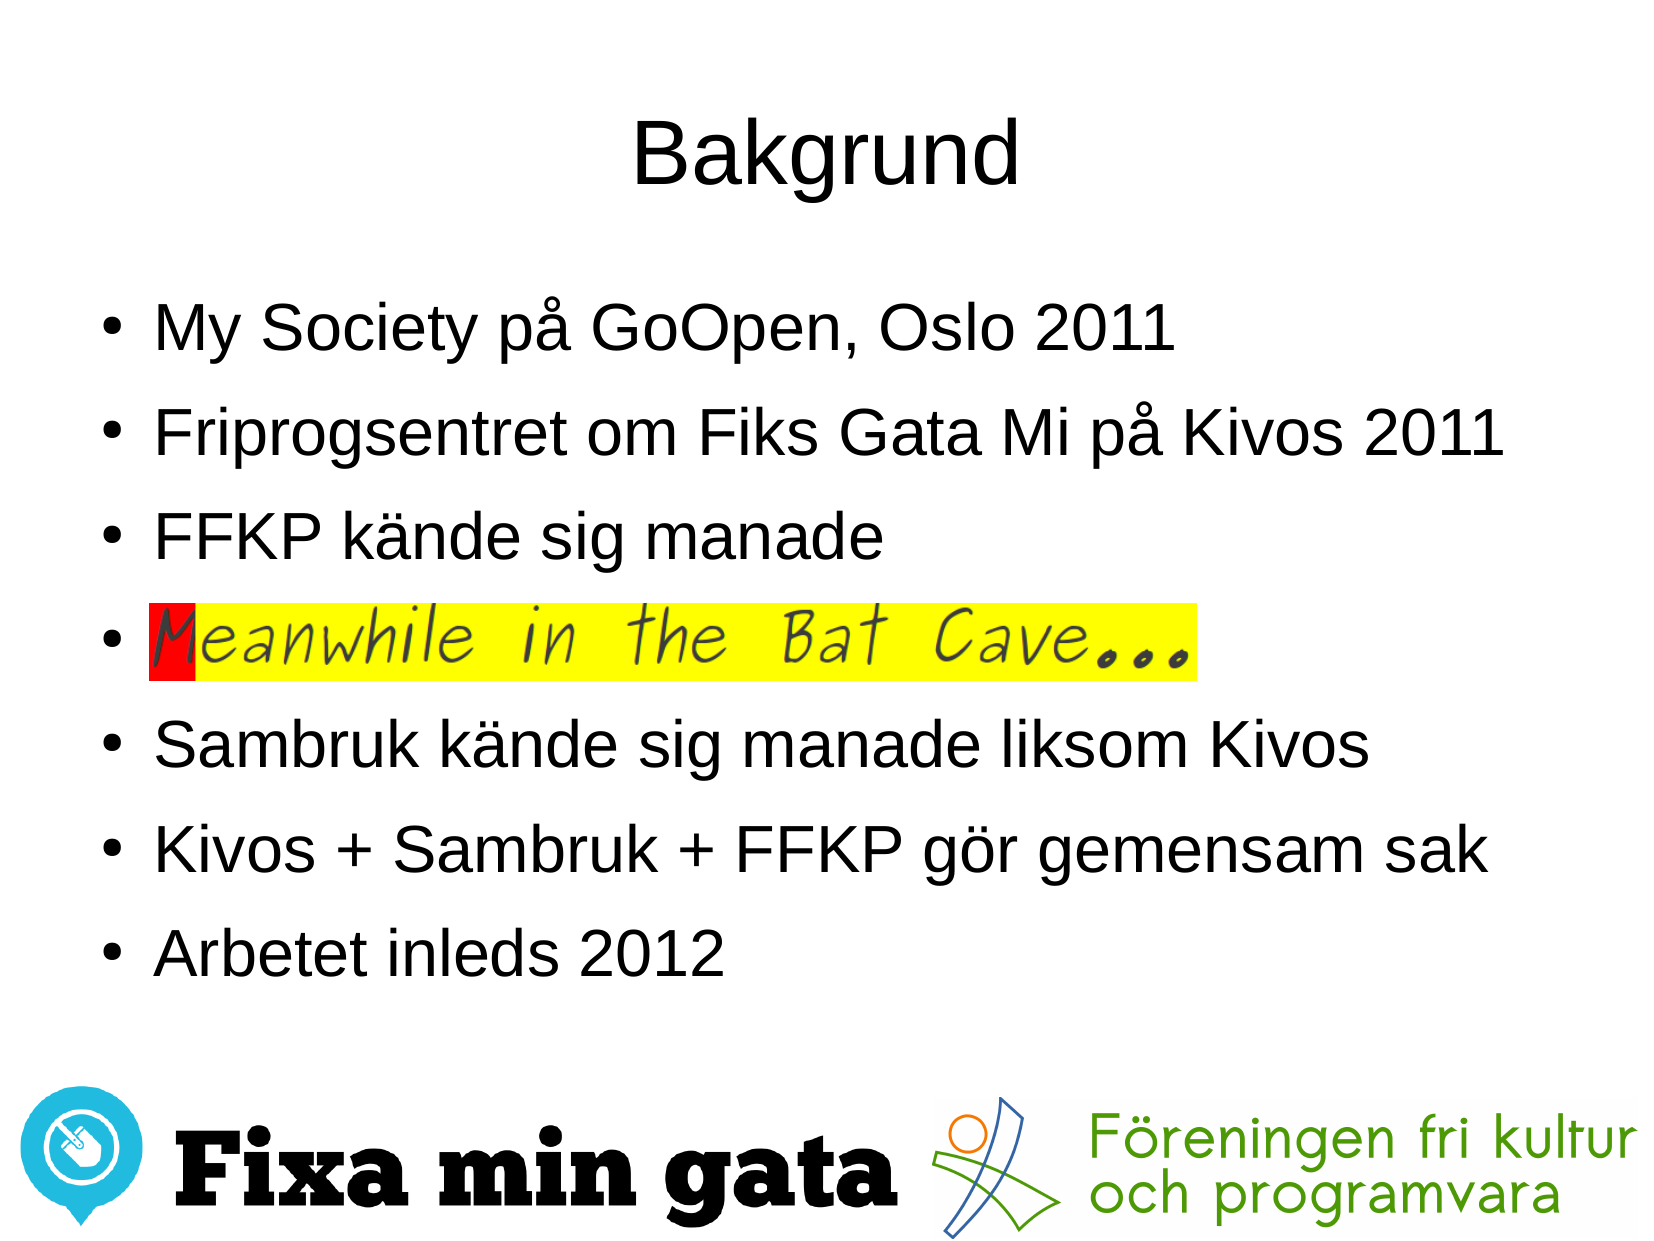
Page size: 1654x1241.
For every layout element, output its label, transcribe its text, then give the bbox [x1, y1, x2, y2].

picture [4, 1079, 910, 1236]
title Bakgrund [82, 49, 1571, 257]
picture [149, 603, 1197, 681]
picture [932, 1097, 1638, 1239]
list My Society på GoOpen, Oslo 2011 Friprogsentret om Fiks Gata Mi på Kivos 2011 FFKP kände sig manade Sambruk kände sig manade liksom Kivos Kivos + Sambruk + FFKP gör gemensam sak Arbetet inleds 2012 [82, 290, 1538, 1010]
